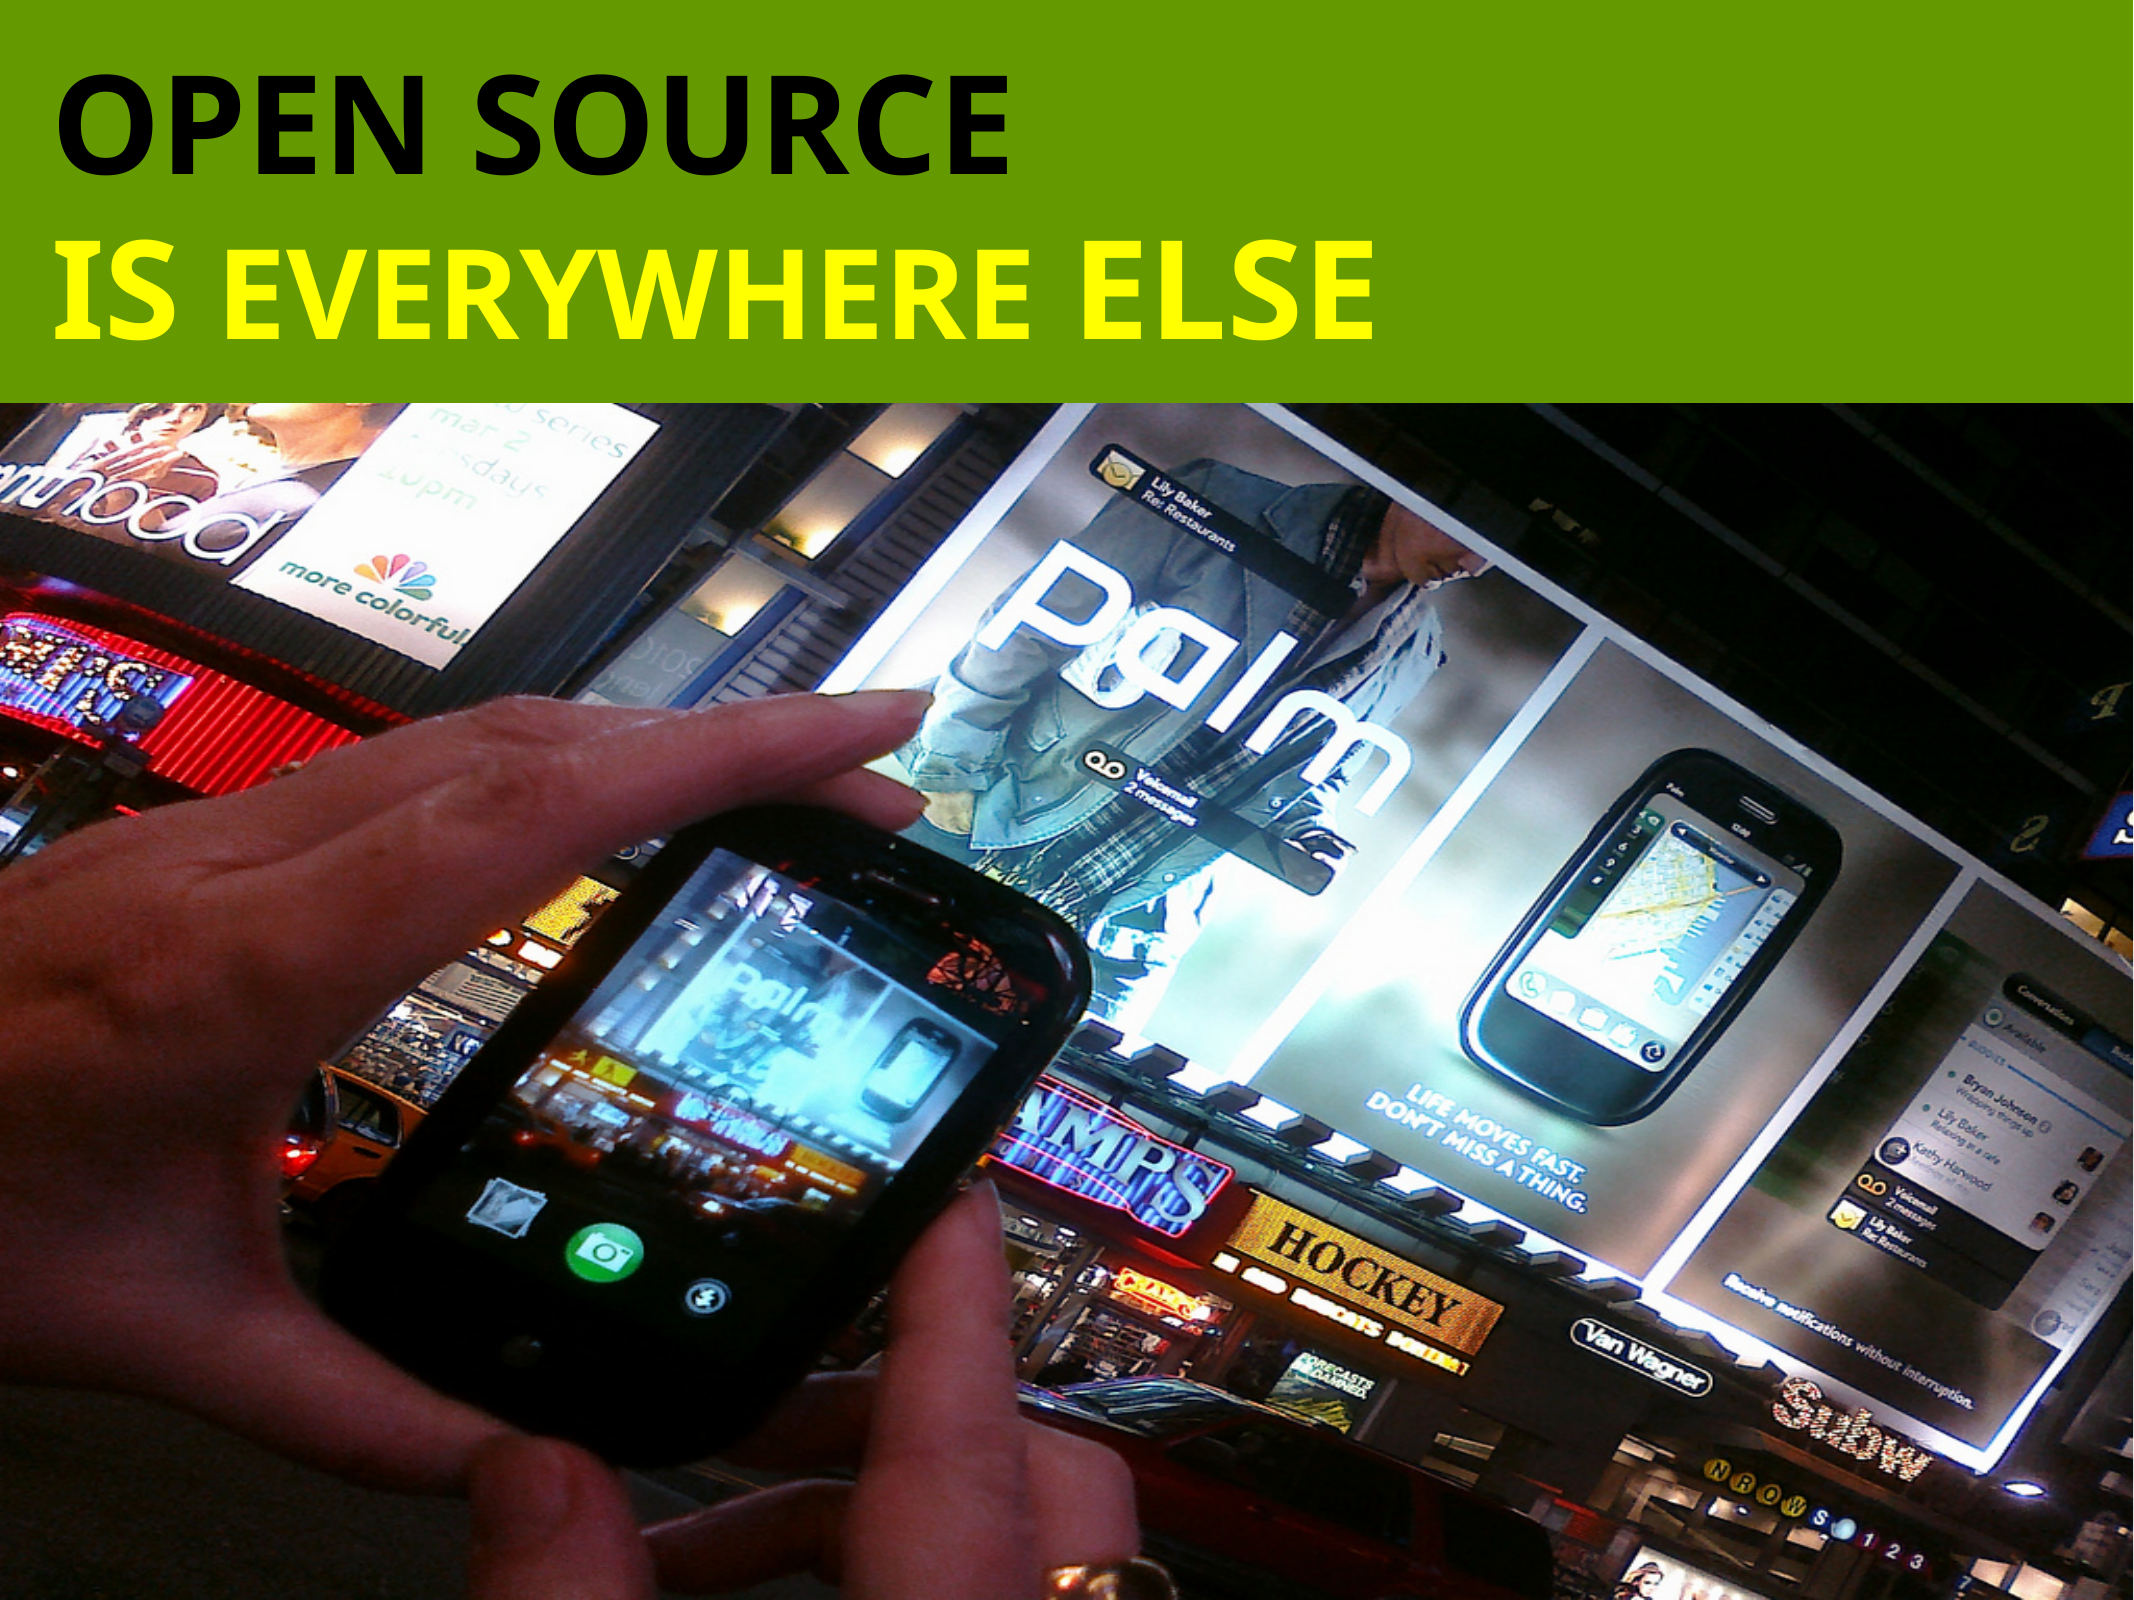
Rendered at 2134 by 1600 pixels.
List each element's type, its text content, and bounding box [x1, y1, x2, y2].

picture [0, 403, 2134, 1600]
text_box OPEN SOURCE IS EVERYWHERE ELSE [41, 37, 1719, 403]
